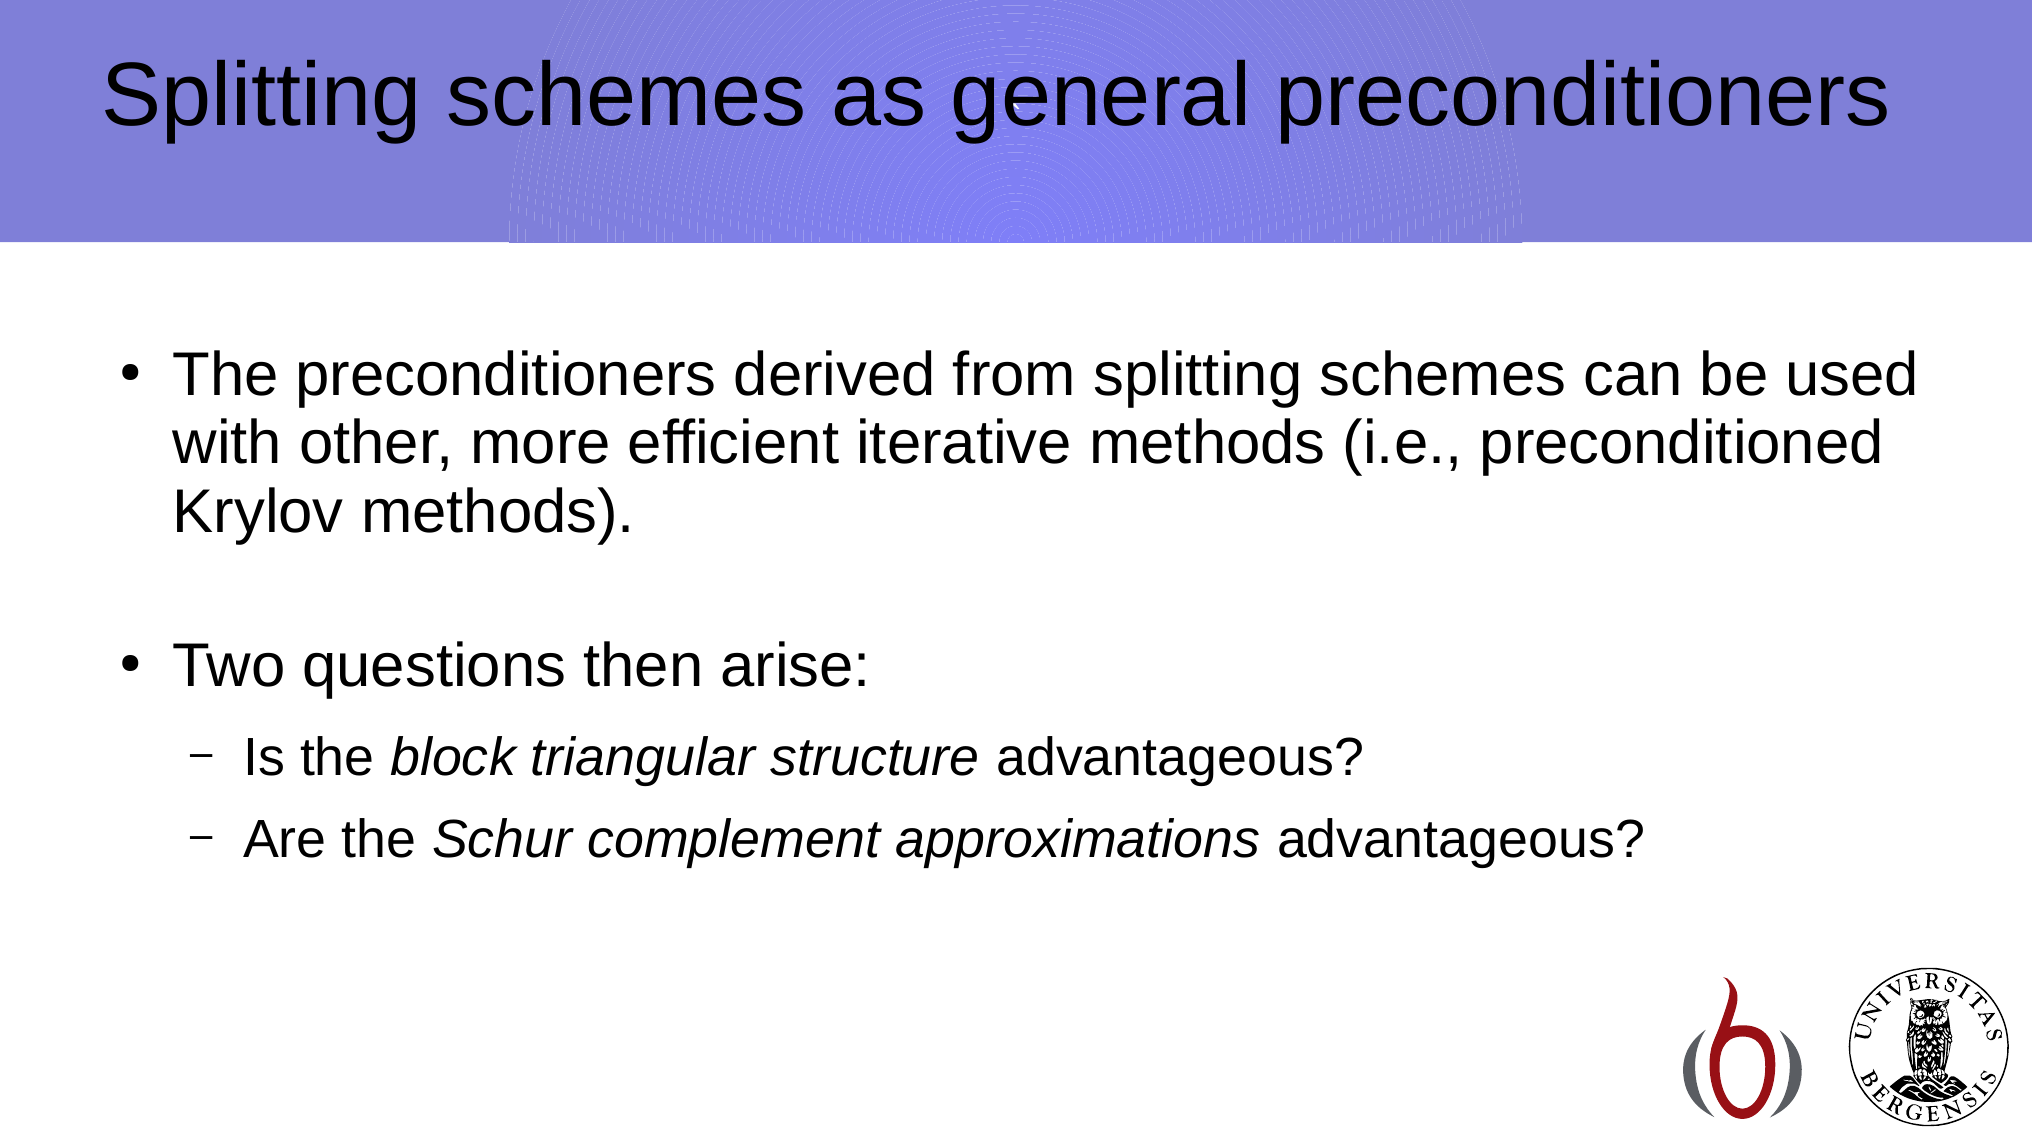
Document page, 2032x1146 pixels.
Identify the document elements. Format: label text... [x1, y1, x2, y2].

title Splitting schemes as general preconditioners [101, 43, 1930, 145]
list The preconditioners derived from splitting schemes can be used with other, more efficient iterative methods (i.e., preconditioned Krylov methods). Two questions then arise: Is the block triangular structure advantageous? Are the Schur complement approximations advantageous? [101, 338, 1930, 1004]
